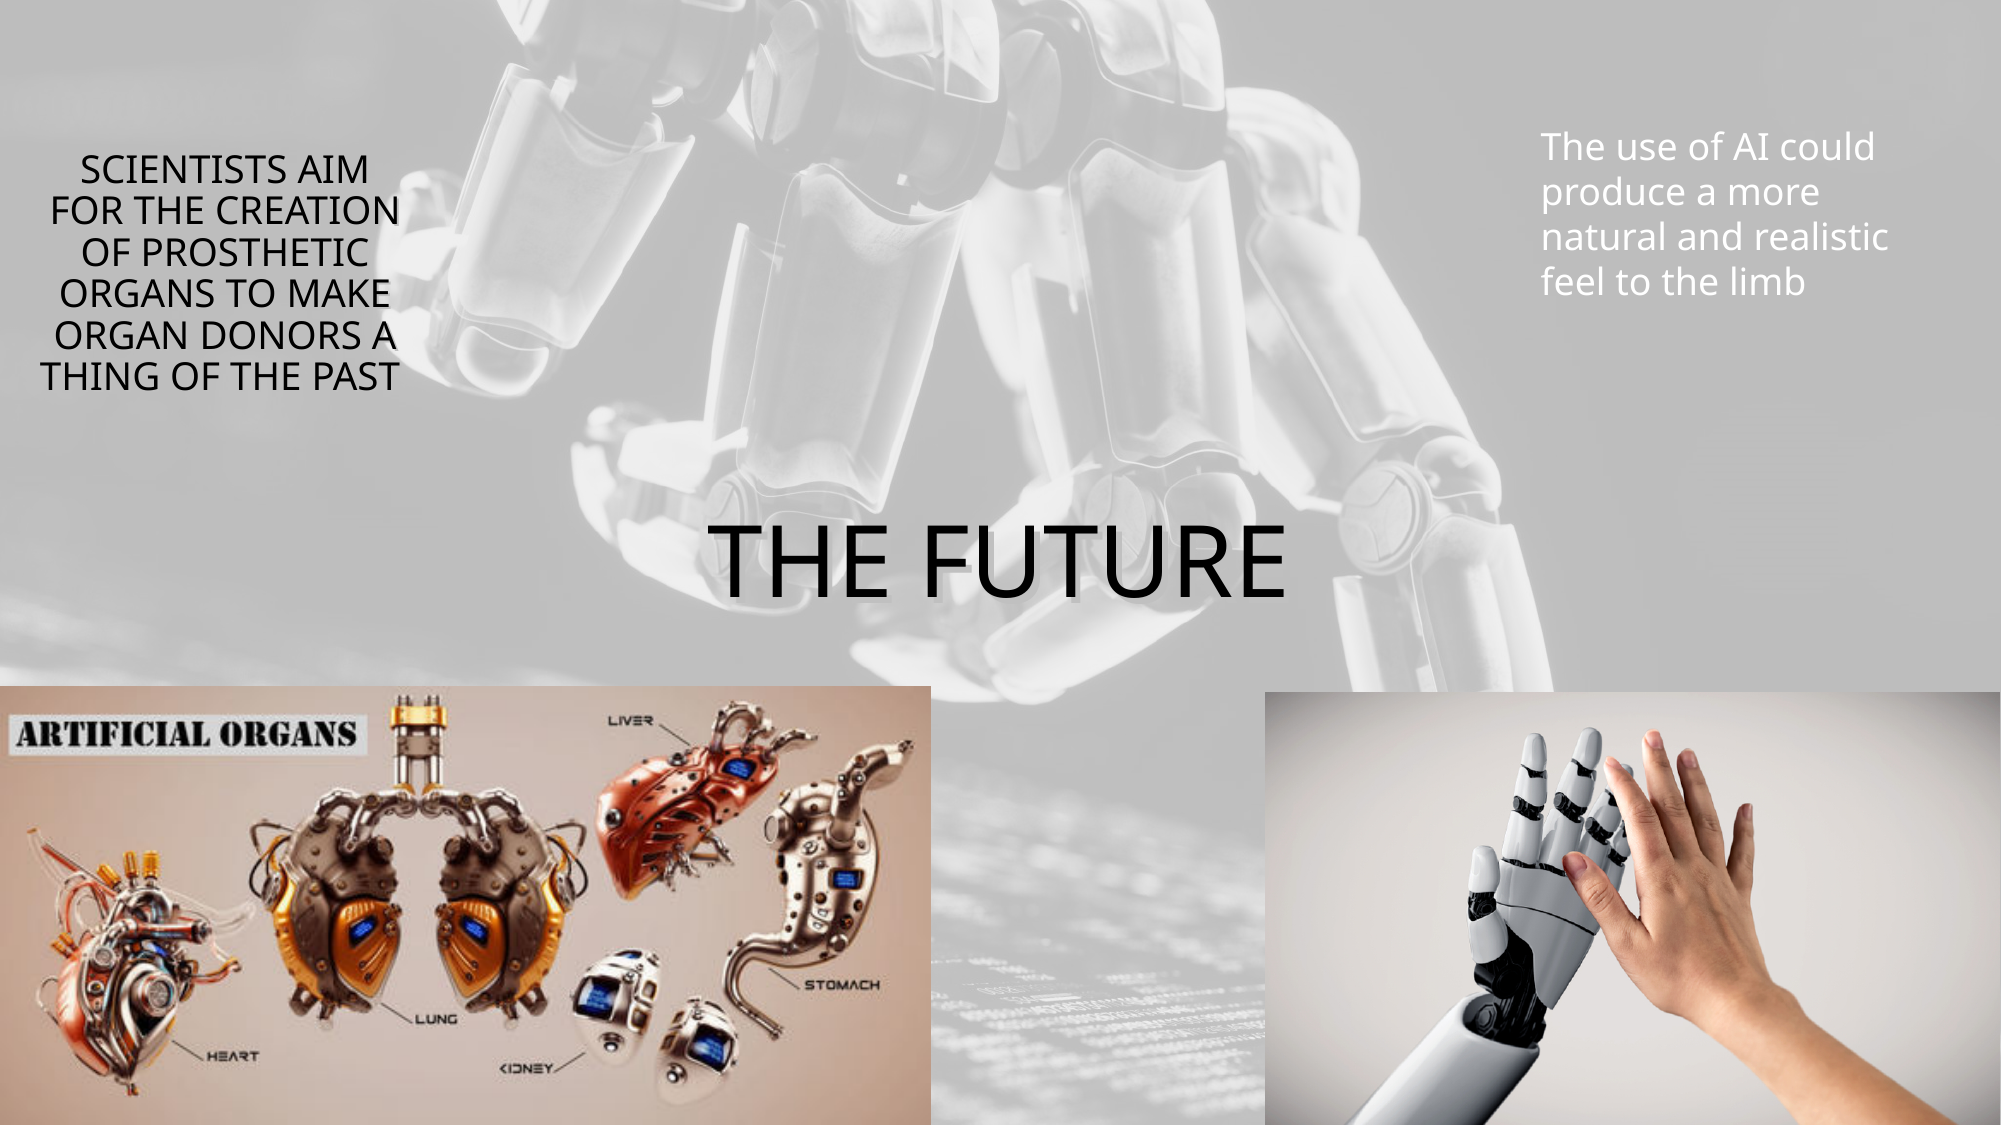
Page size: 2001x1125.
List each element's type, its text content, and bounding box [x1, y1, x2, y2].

picture [0, 0, 2000, 1125]
title The Future [287, 99, 1711, 625]
text_box The use of AI could produce a more natural and realistic feel to the limb [1525, 115, 1929, 313]
list Scientists aim for the creation of prosthetic organs to make organ donors a thing of the past [23, 142, 427, 456]
